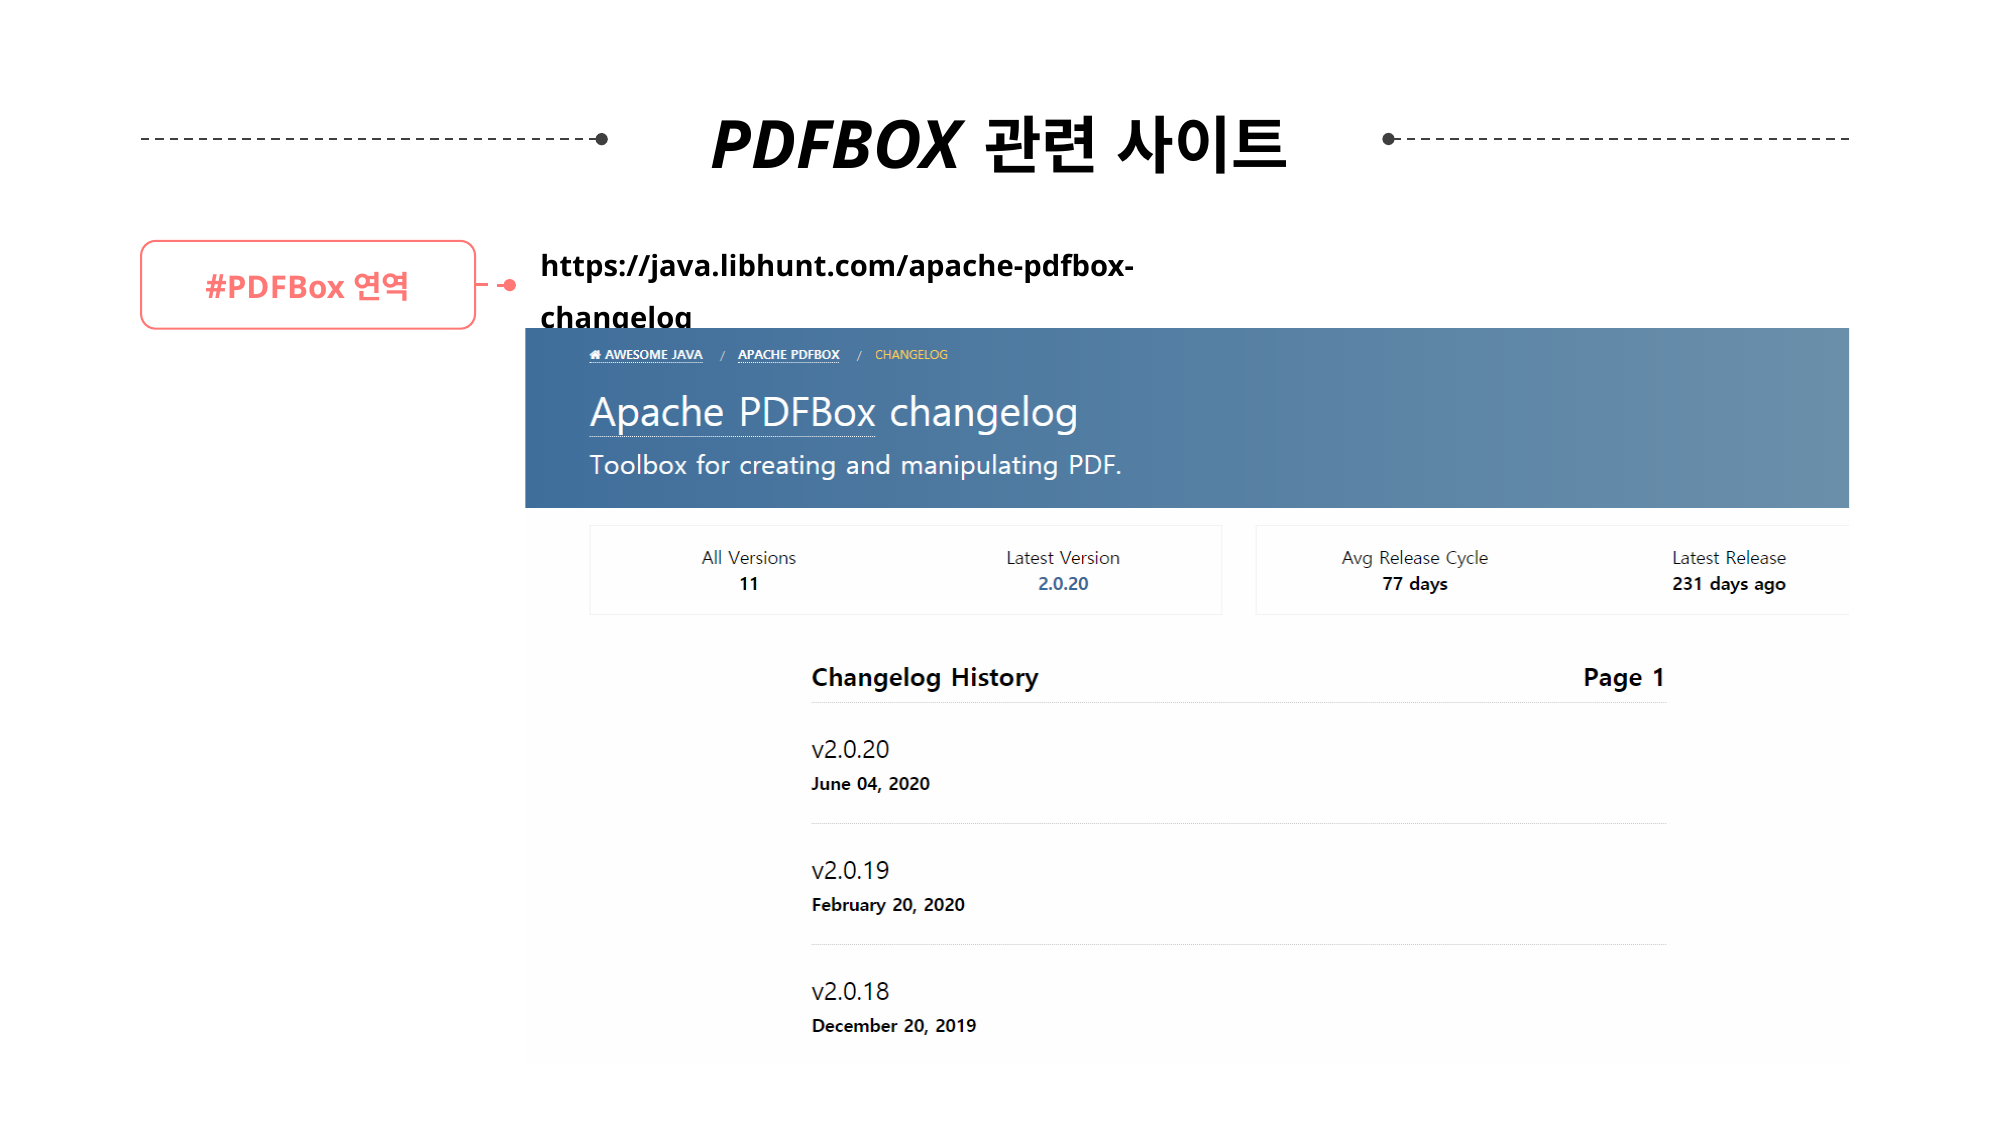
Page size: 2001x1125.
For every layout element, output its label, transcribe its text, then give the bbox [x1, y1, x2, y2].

text_box PDFBOX 관련 사이트 [613, 54, 1387, 191]
text_box https://java.libhunt.com/apache-pdfbox-changelog [525, 252, 1277, 312]
text_box #PDFBox 연역 [141, 240, 476, 329]
picture [525, 328, 1850, 1065]
